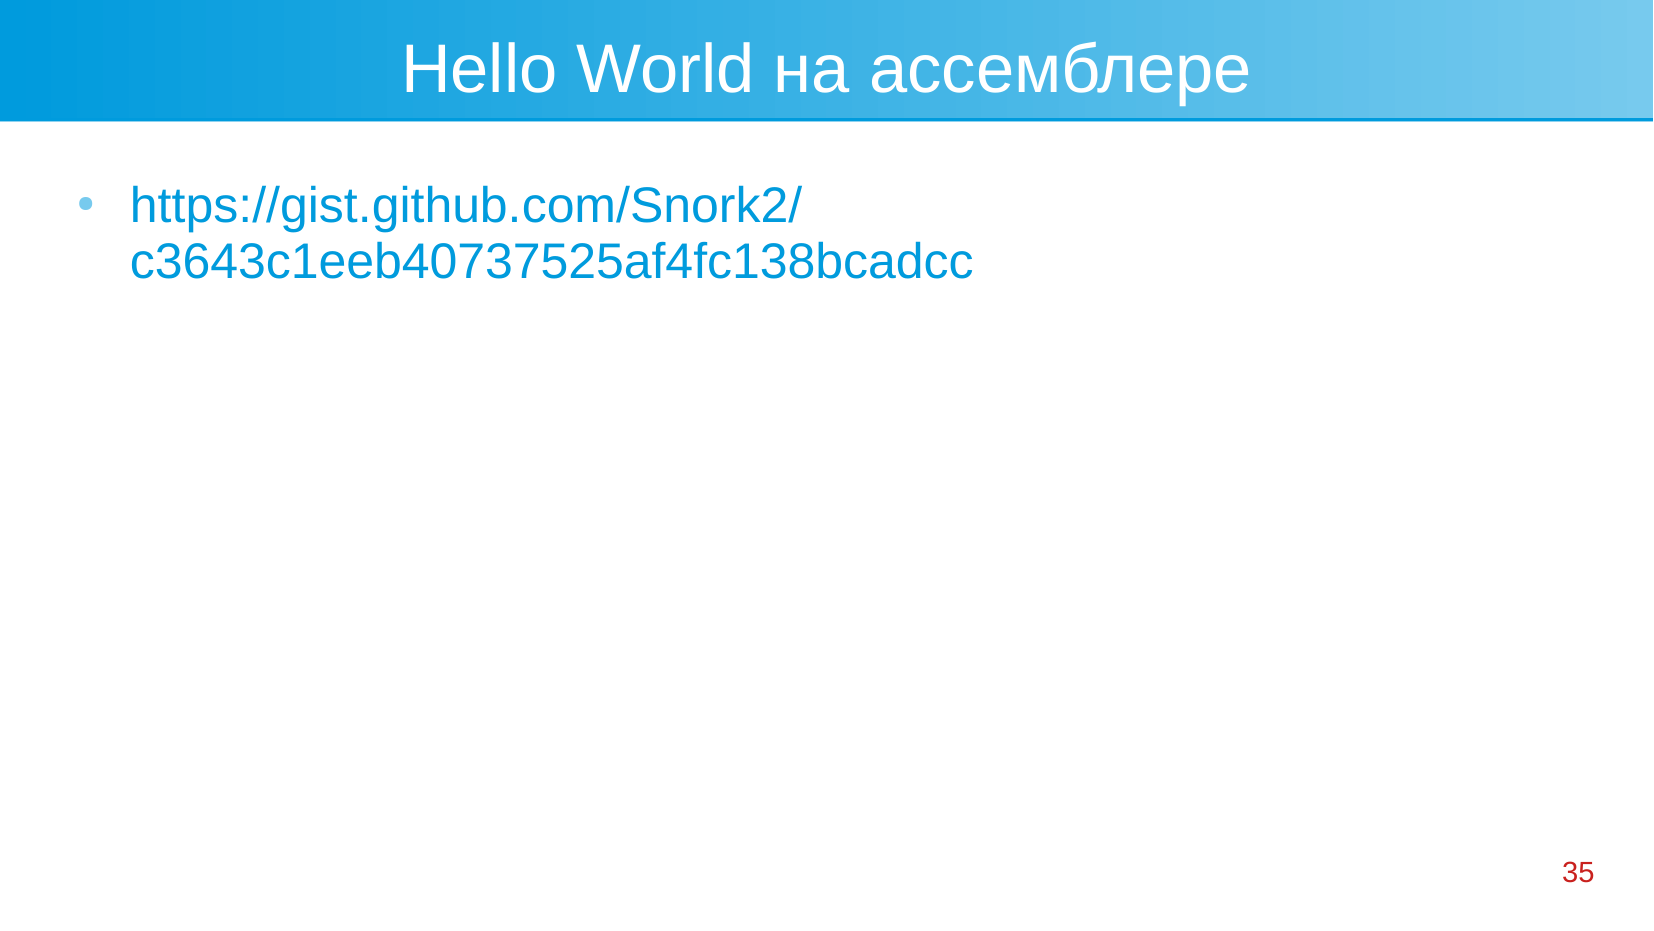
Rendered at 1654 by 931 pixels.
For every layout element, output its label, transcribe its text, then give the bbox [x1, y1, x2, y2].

list https://gist.github.com/Snork2/c3643c1eeb40737525af4fc138bcadcc [59, 177, 1595, 826]
title Hello World на ассемблере [59, 29, 1595, 108]
